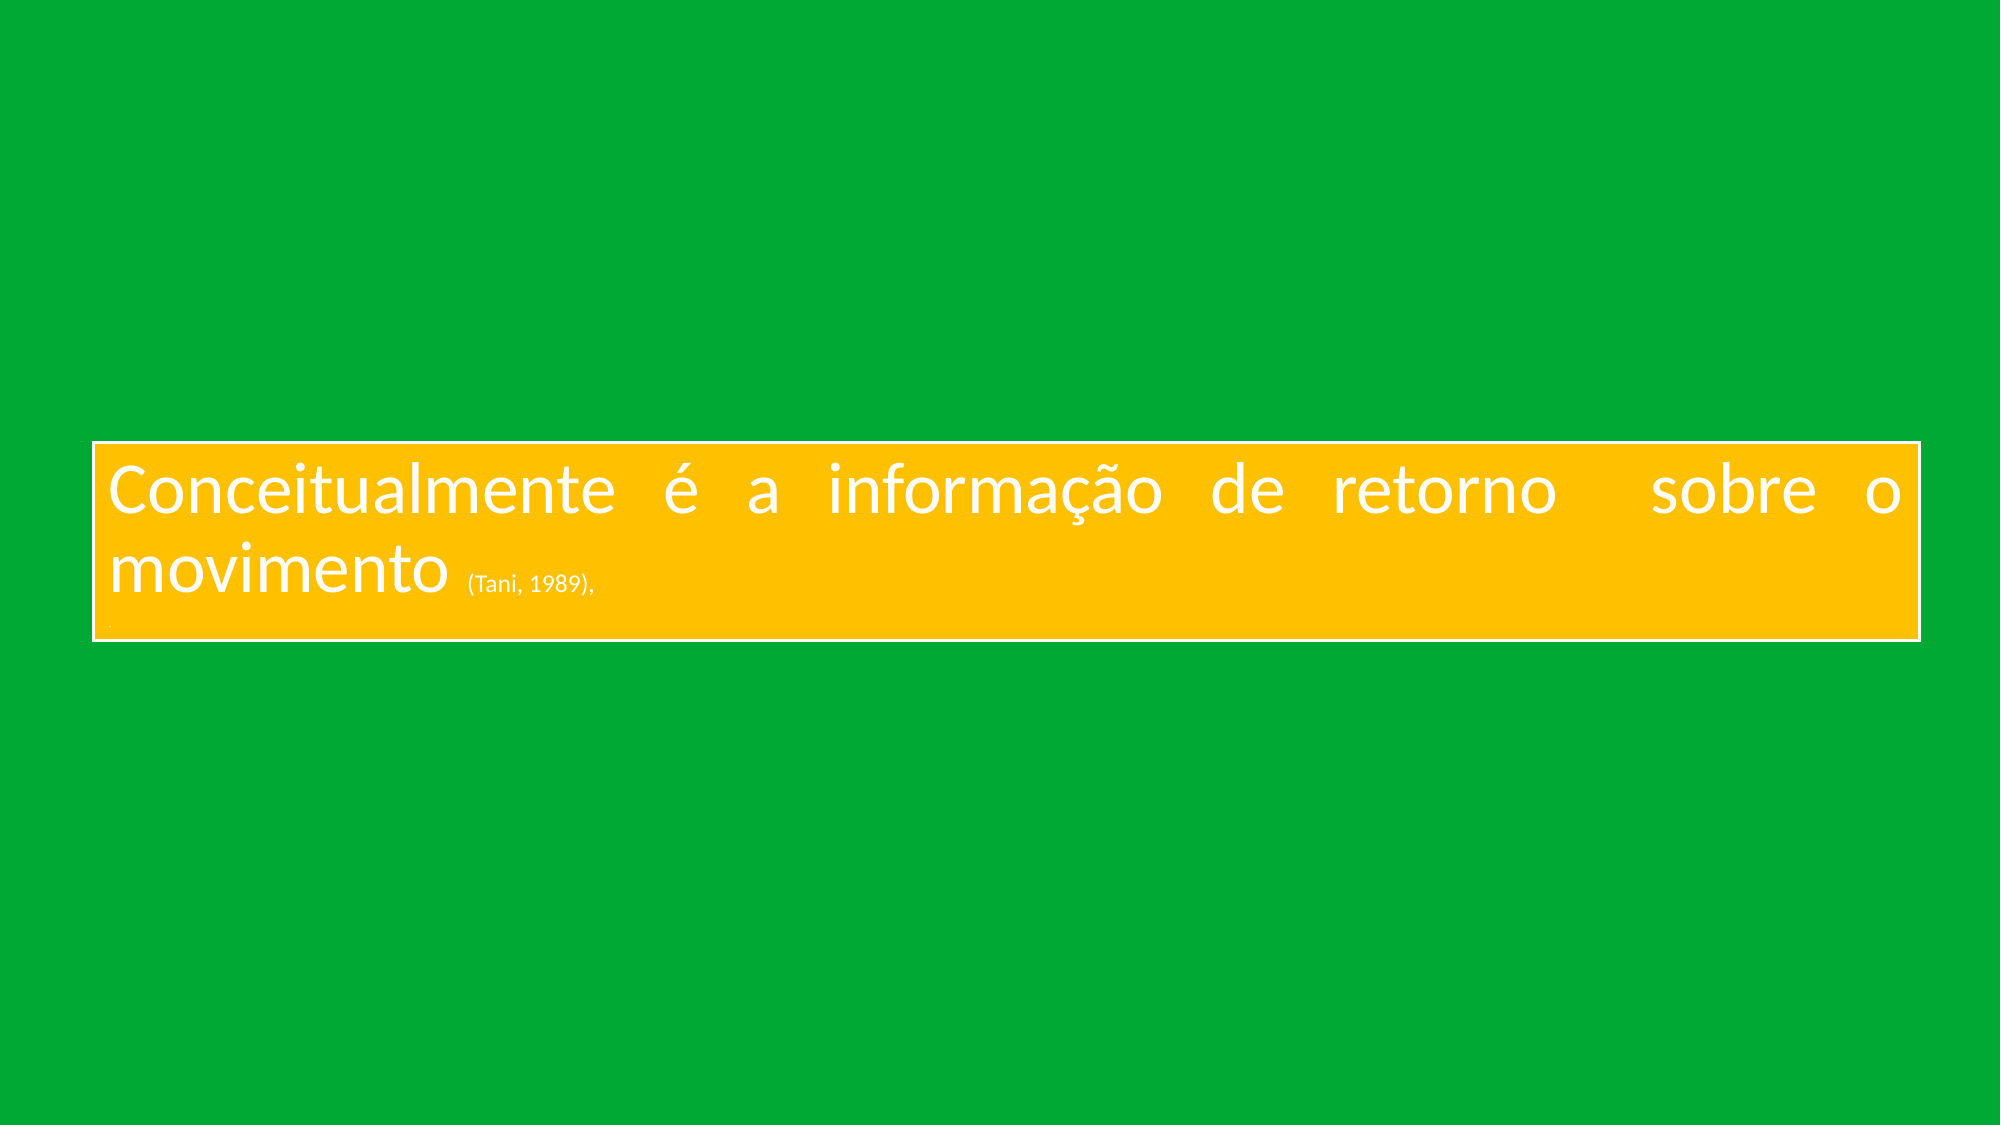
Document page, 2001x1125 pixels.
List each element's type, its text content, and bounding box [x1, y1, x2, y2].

list Conceitualmente é a informação de retorno sobre o movimento (Tani, 1989), . [93, 442, 1920, 641]
